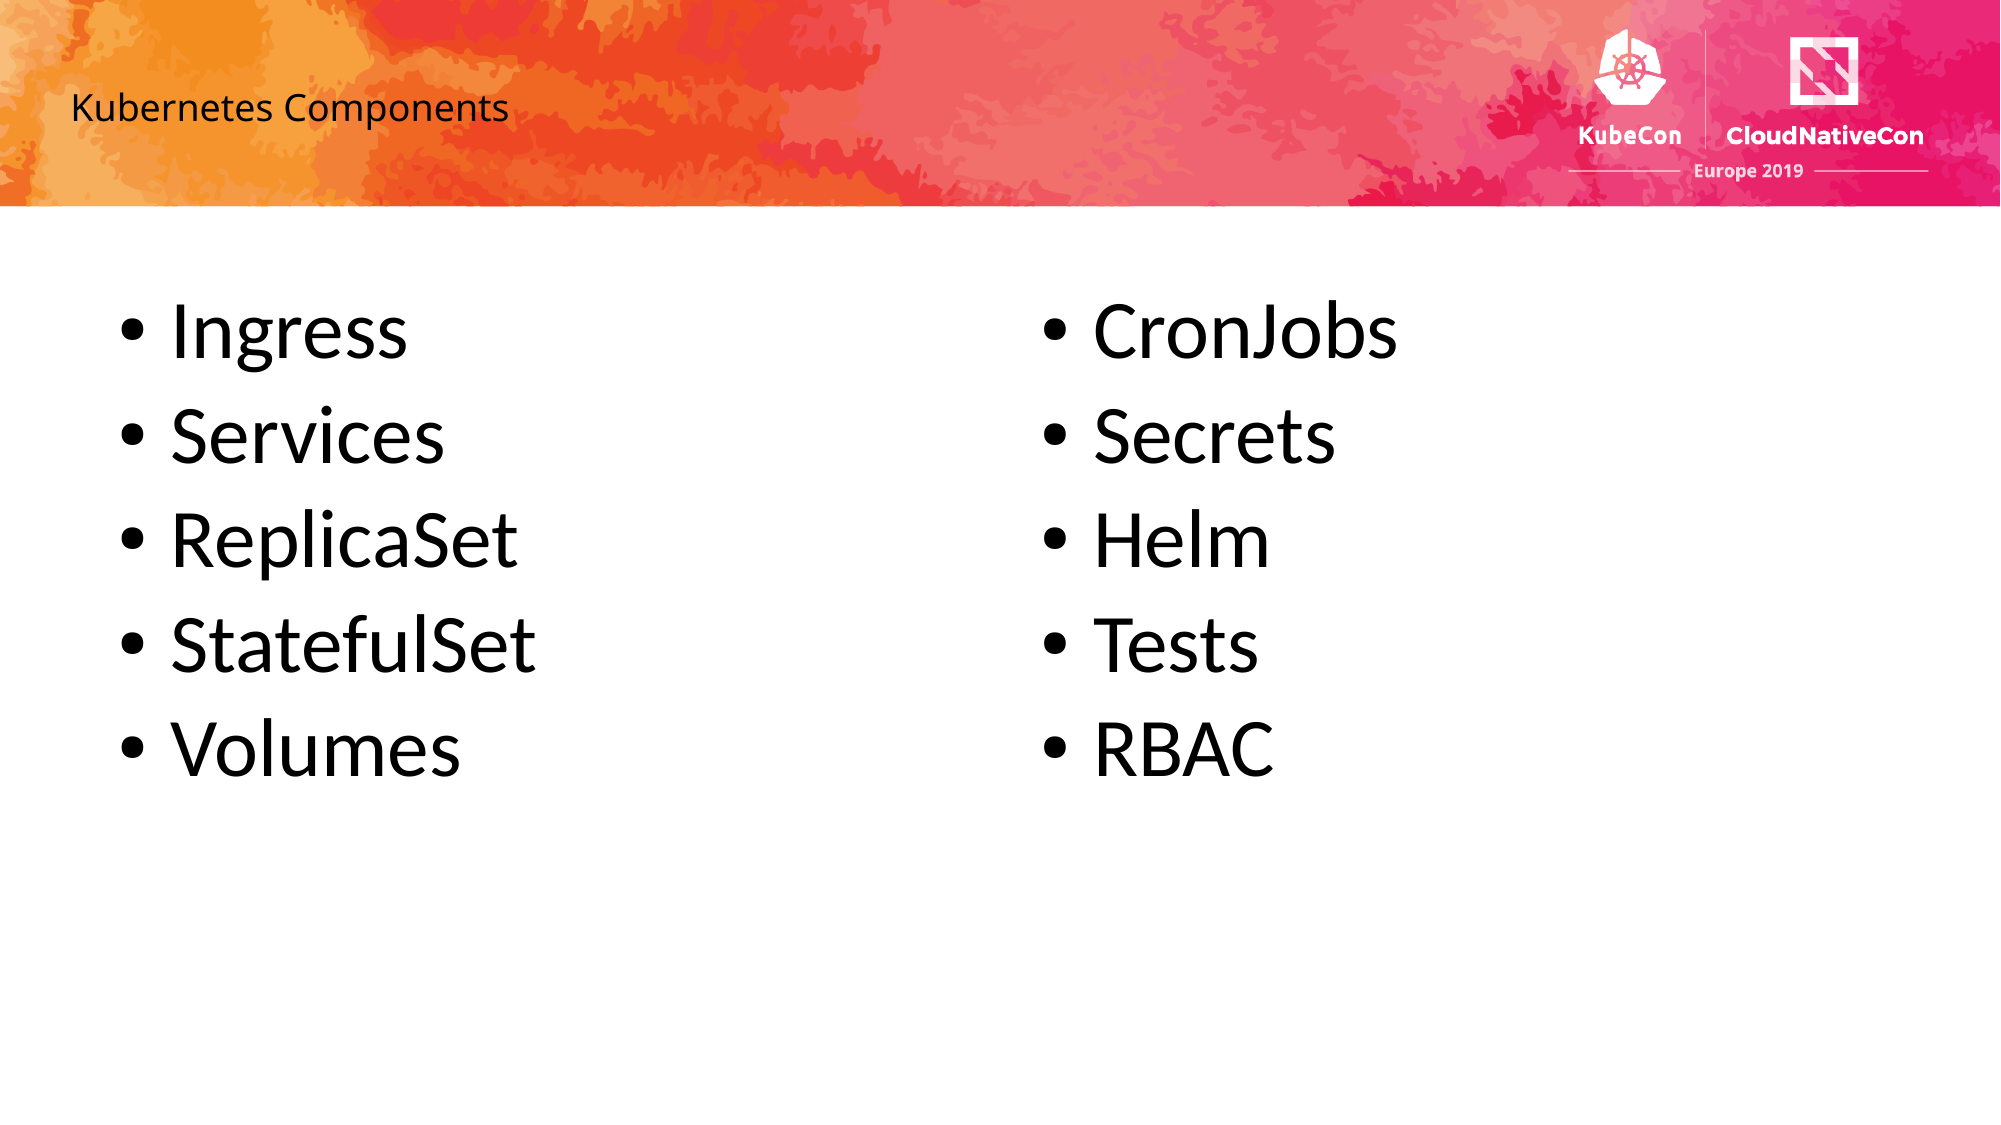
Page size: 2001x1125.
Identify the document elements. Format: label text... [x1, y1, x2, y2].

list Ingress Services ReplicaSet StatefulSet Volumes [99, 298, 979, 952]
list CronJobs Secrets Helm Tests RBAC [1022, 298, 1901, 952]
title Kubernetes Components [70, 0, 1796, 217]
picture [0, 0, 2000, 1125]
